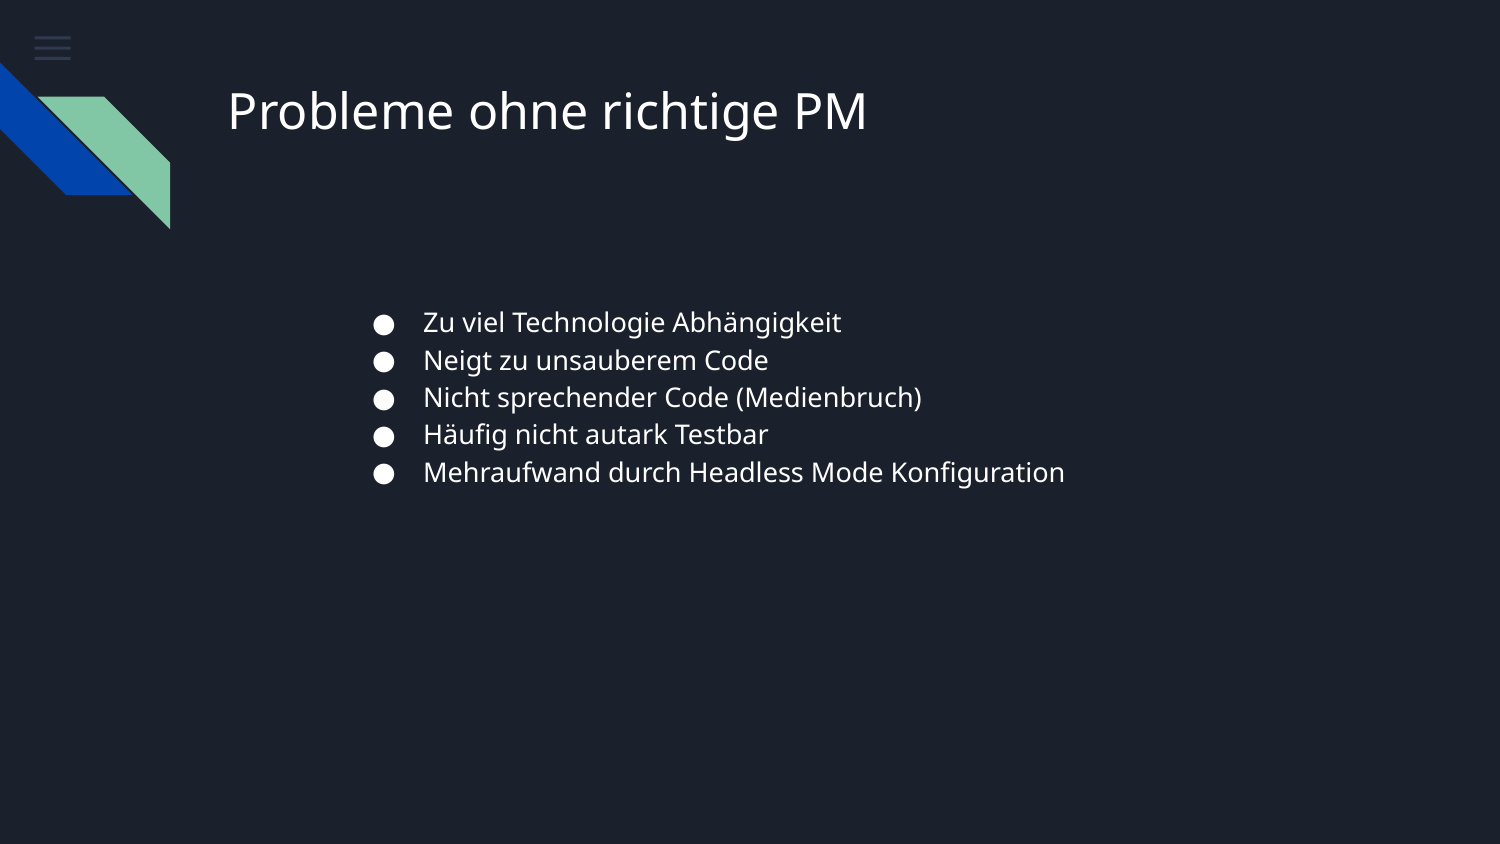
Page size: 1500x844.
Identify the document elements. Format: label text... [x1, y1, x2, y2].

list Zu viel Technologie Abhängigkeit Neigt zu unsauberem Code Nicht sprechender Code (Medienbruch) Häufig nicht autark Testbar Mehraufwand durch Headless Mode Konfiguration [333, 286, 1298, 713]
title Probleme ohne richtige PM [212, 64, 1368, 215]
